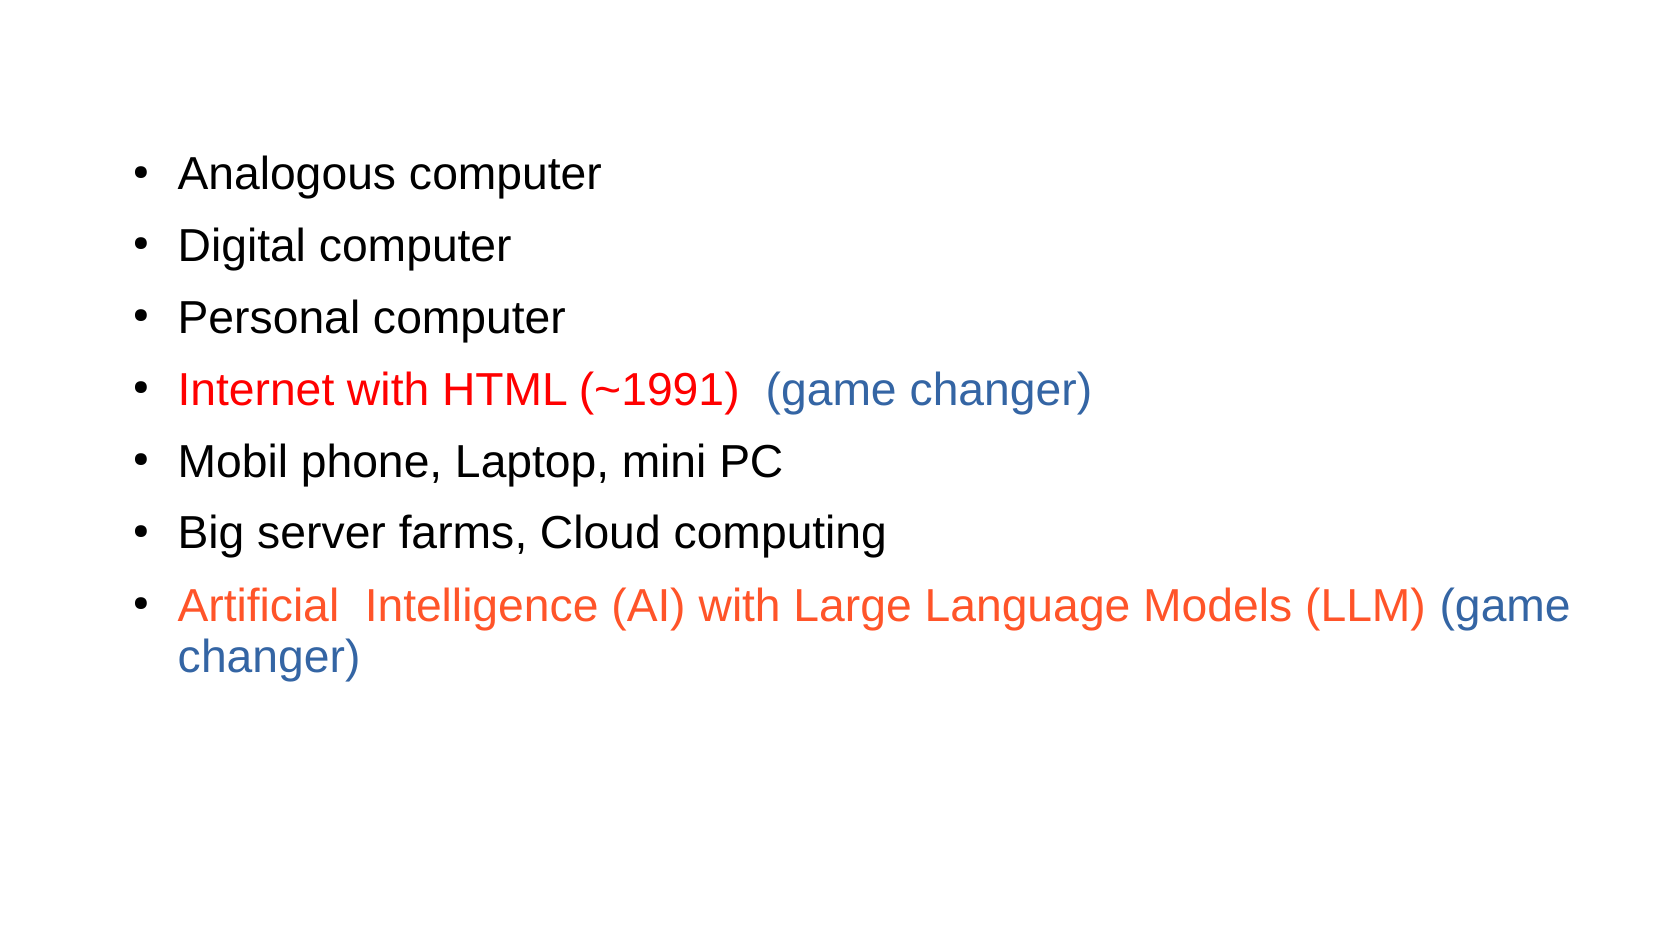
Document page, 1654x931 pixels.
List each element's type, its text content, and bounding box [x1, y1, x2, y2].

list Analogous computer Digital computer Personal computer Internet with HTML (~1991) (game changer) Mobil phone, Laptop, mini PC Big server farms, Cloud computing Artificial Intelligence (AI) with Large Language Models (LLM) (game changer) [118, 147, 1607, 688]
